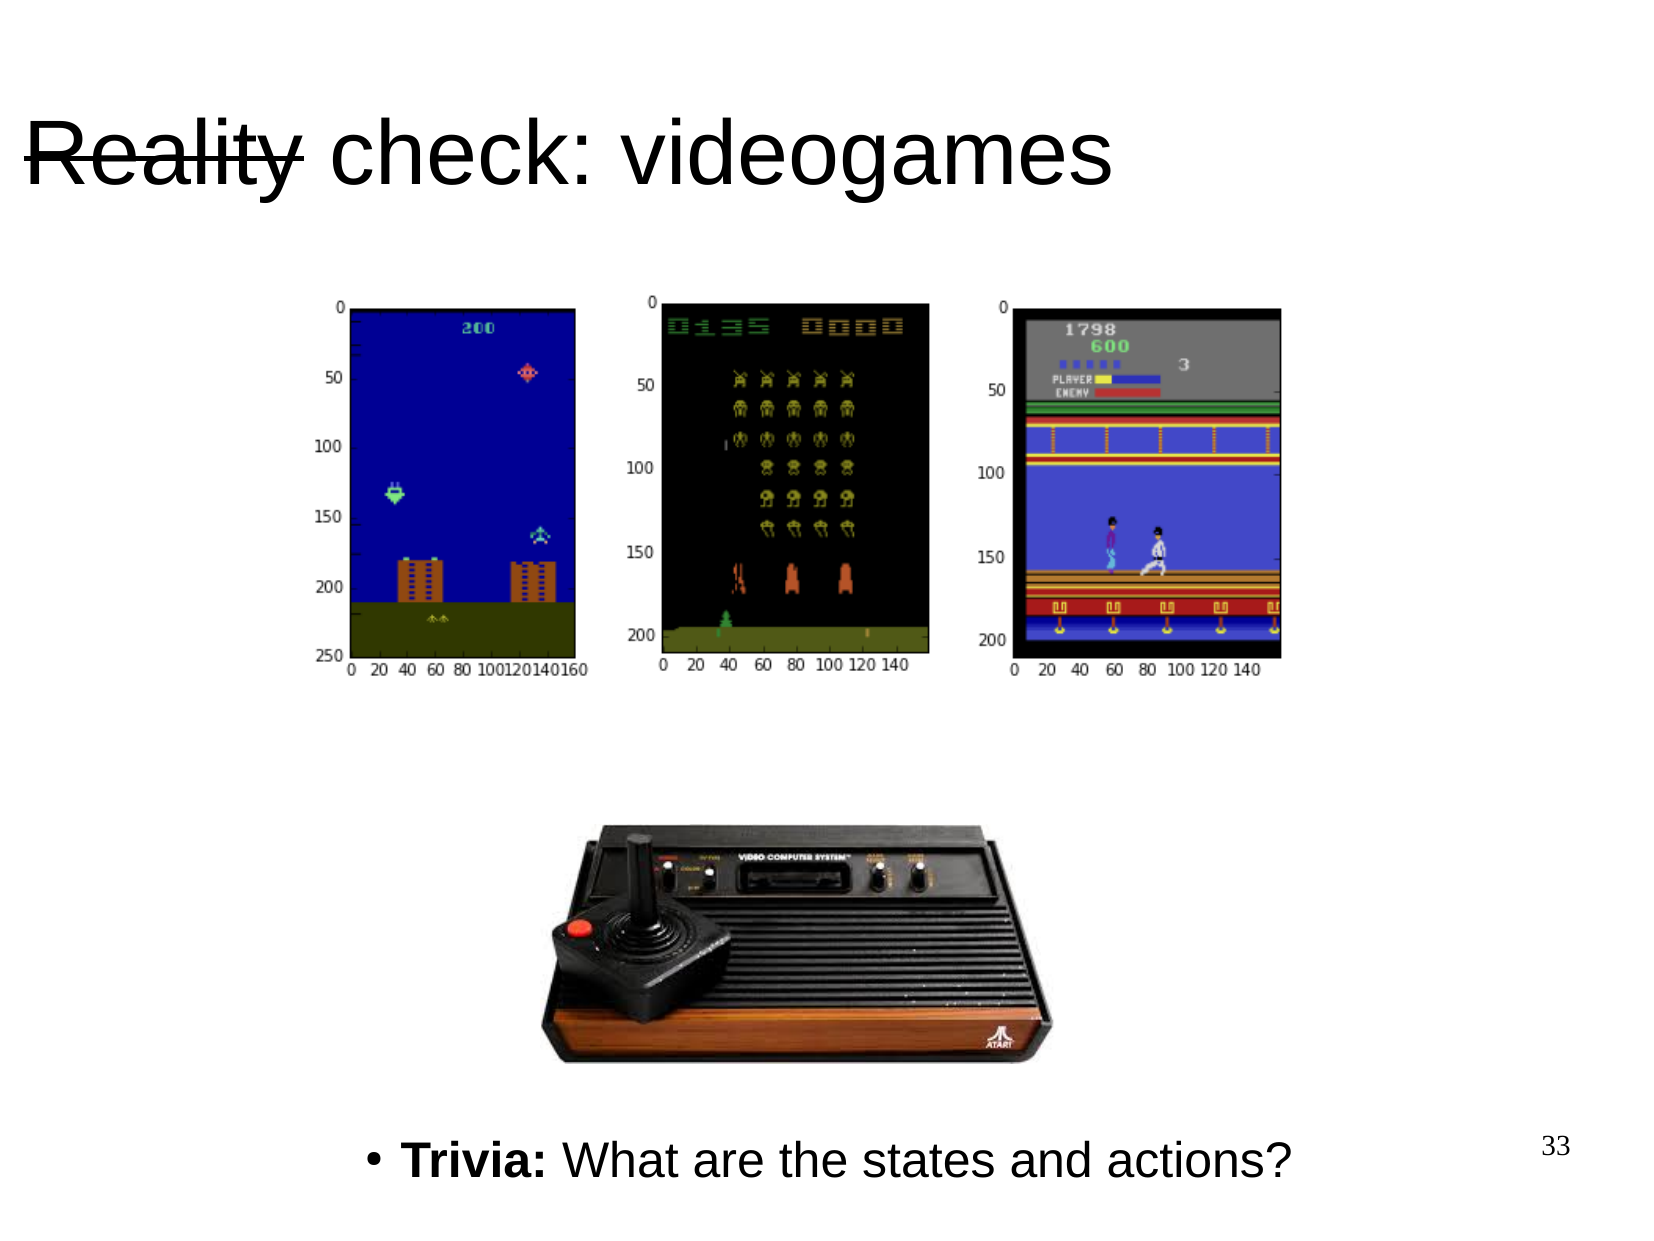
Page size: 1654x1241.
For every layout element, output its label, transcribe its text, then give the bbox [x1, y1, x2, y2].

text_box Trivia: What are the states and actions? [315, 1125, 1445, 1241]
picture [966, 290, 1291, 691]
picture [615, 285, 939, 686]
picture [303, 290, 601, 691]
title Reality check: videogames [23, 49, 1512, 257]
picture [540, 824, 1055, 1064]
